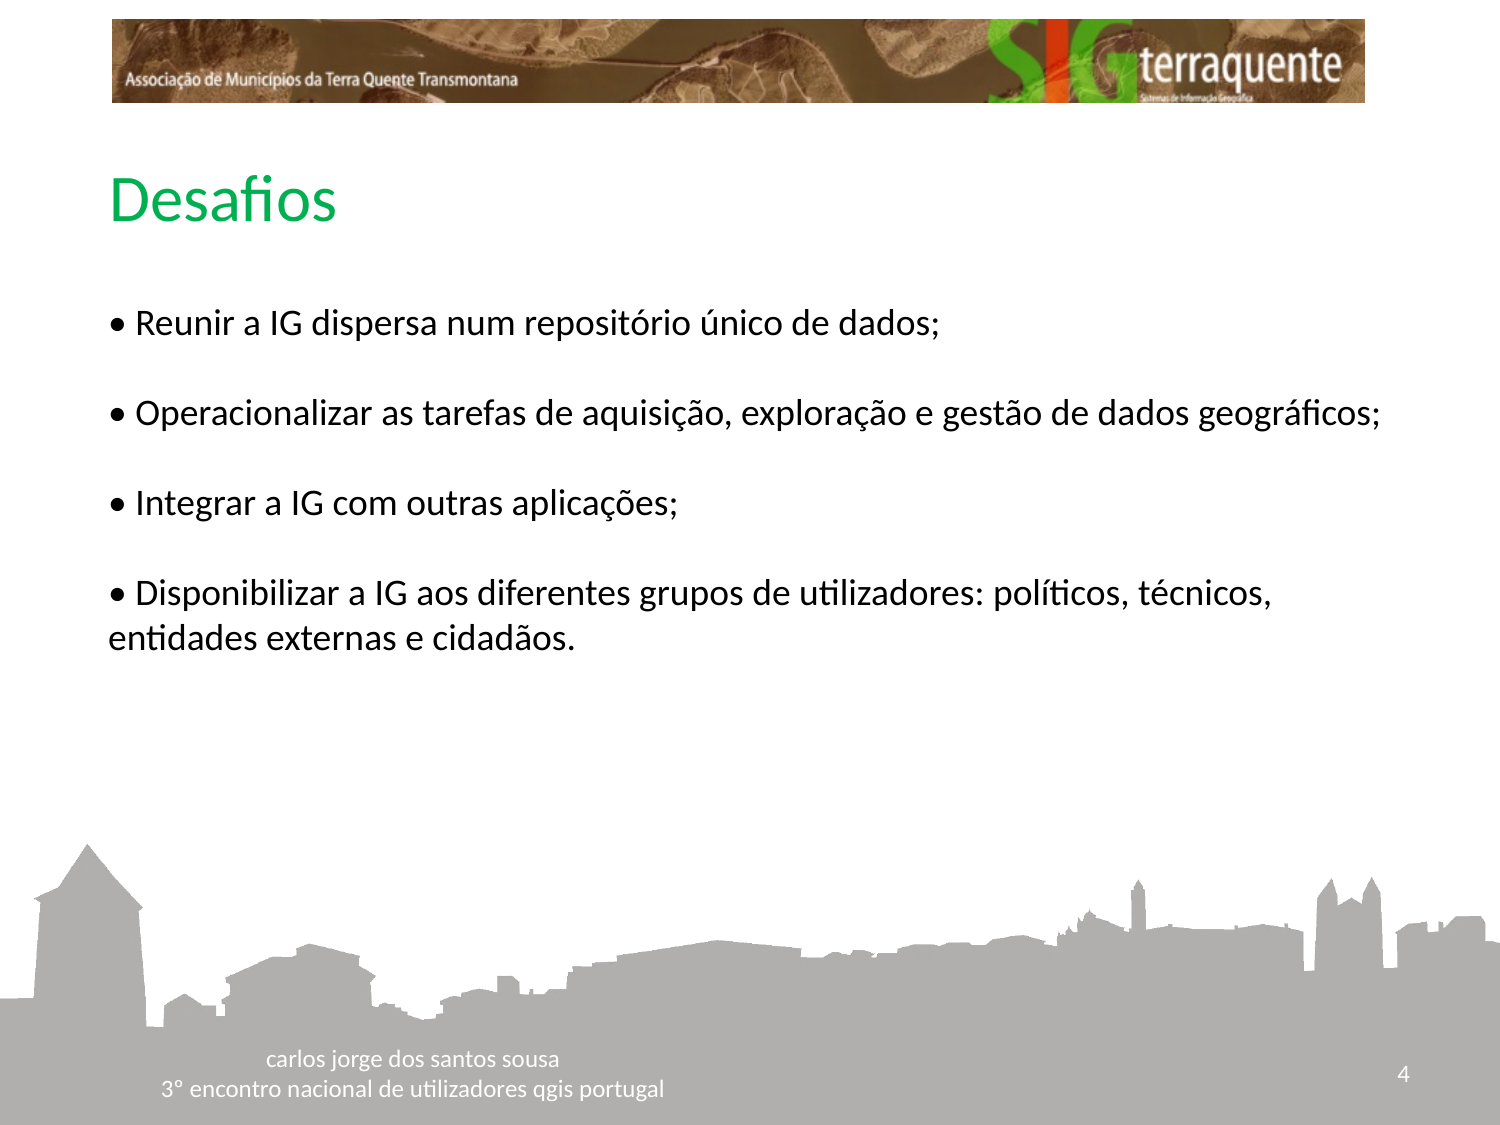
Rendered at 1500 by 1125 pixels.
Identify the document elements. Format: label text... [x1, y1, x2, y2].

text_box carlos jorge dos santos sousa 3º encontro nacional de utilizadores qgis portugal [106, 1042, 721, 1103]
text_box Desafios [94, 147, 1222, 242]
picture [0, 813, 1500, 1125]
picture [112, 19, 1365, 103]
text_box <número> [1074, 1042, 1425, 1103]
text_box • Reunir a IG dispersa num repositório único de dados; • Operacionalizar as tarefas de aquisição, exploração e gestão de dados geográficos; • Integrar a IG com outras aplicações; • Disponibilizar a IG aos diferentes grupos de utilizadores: políticos, técnicos, entidades externas e cidadãos. [93, 290, 1406, 666]
